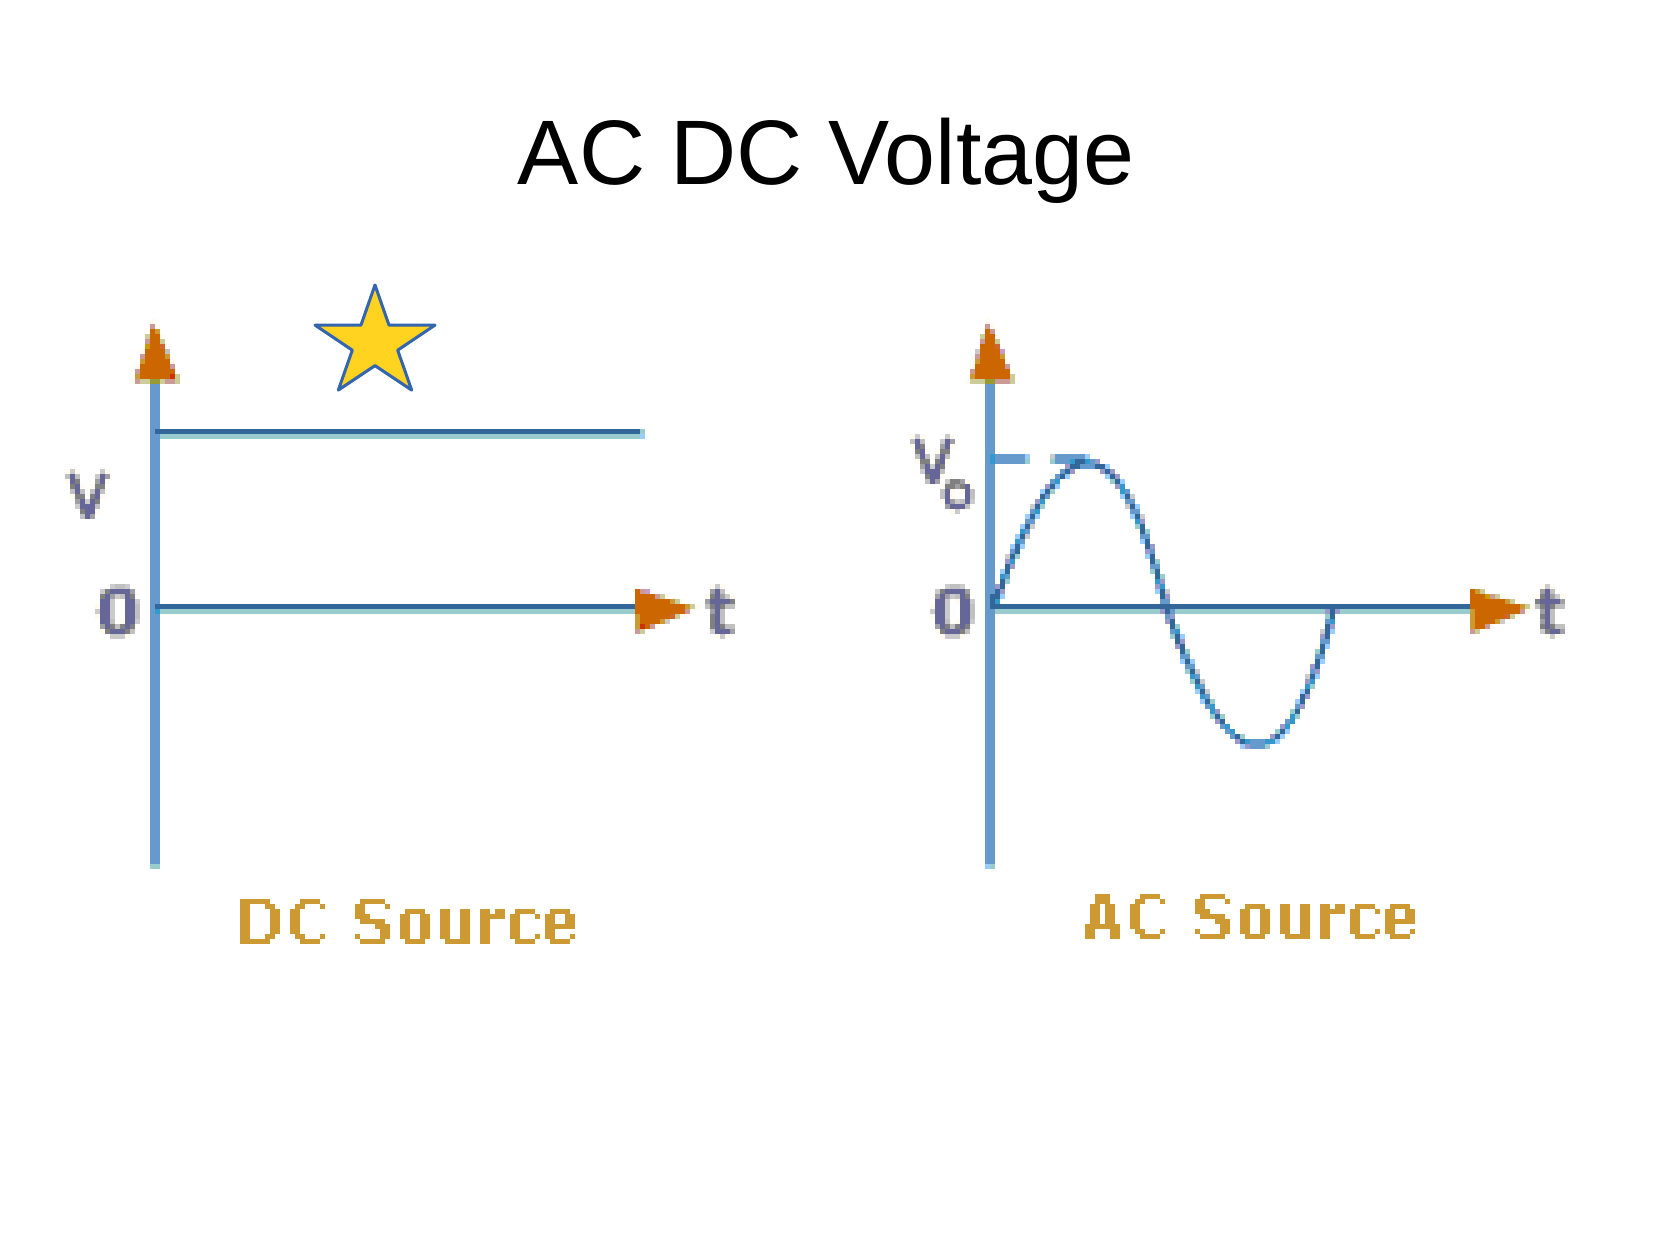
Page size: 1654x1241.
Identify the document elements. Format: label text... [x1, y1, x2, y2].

text_box [315, 285, 436, 391]
picture [45, 314, 1606, 1006]
title AC DC Voltage [82, 49, 1571, 257]
